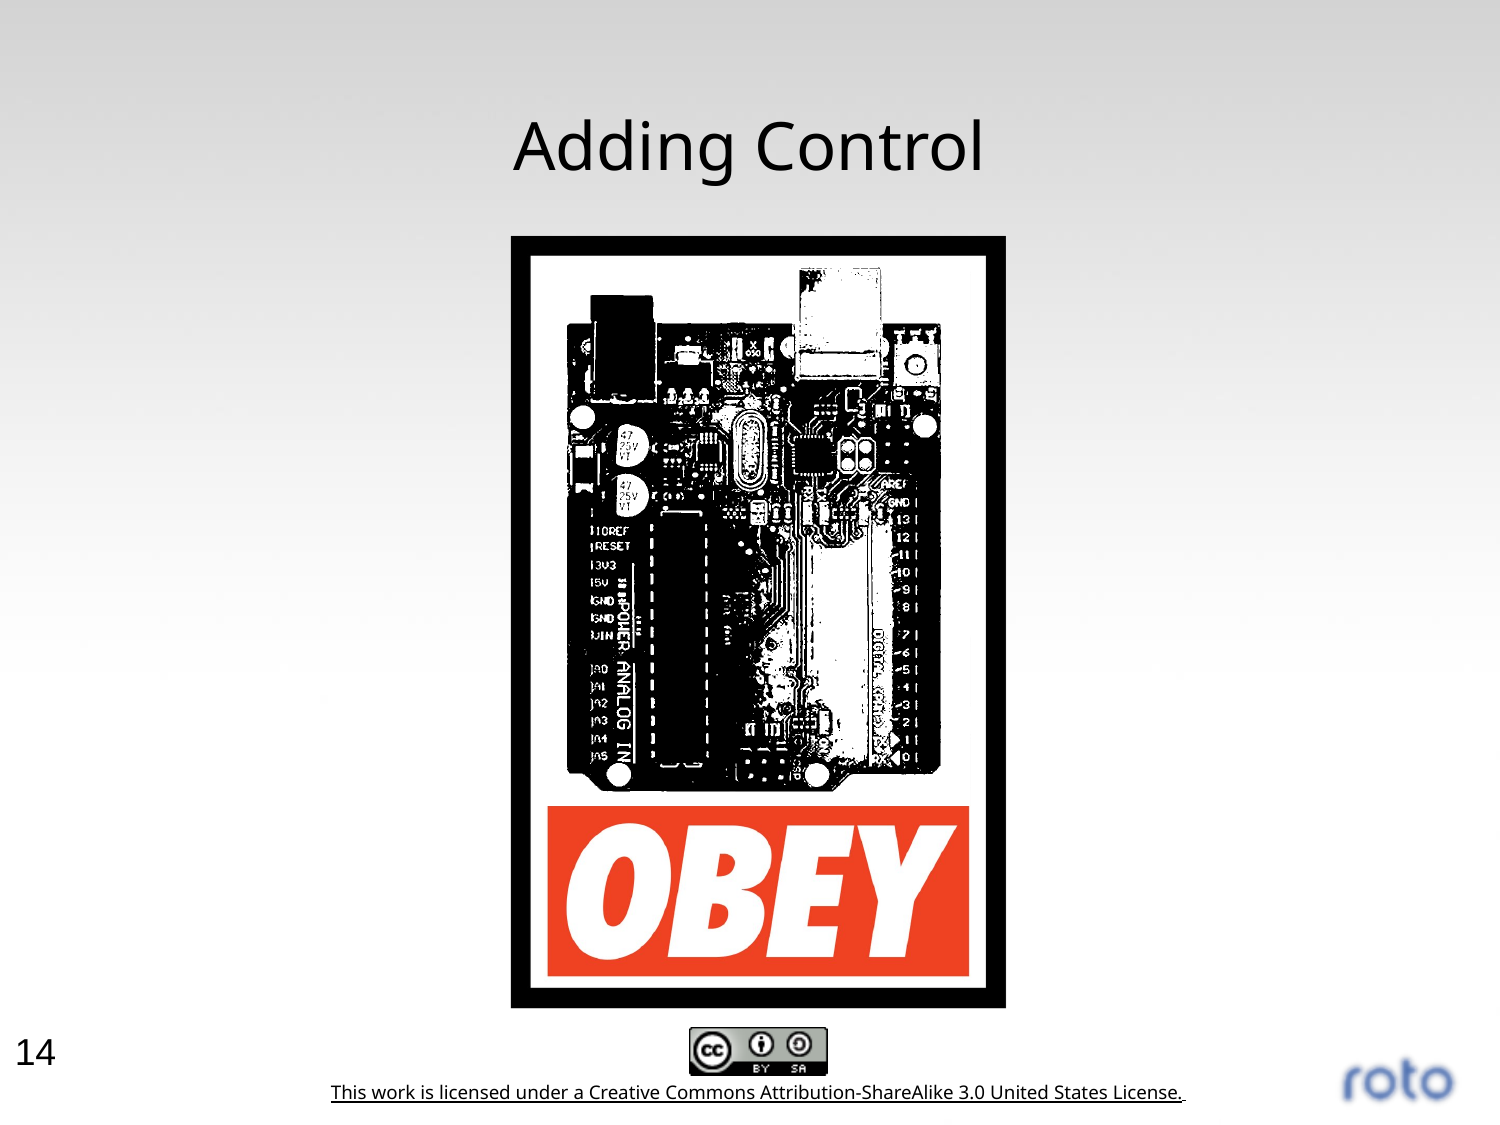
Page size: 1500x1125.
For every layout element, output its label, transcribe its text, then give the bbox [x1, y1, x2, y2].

picture [0, 0, 1500, 1125]
title Adding Control [112, 49, 1388, 238]
